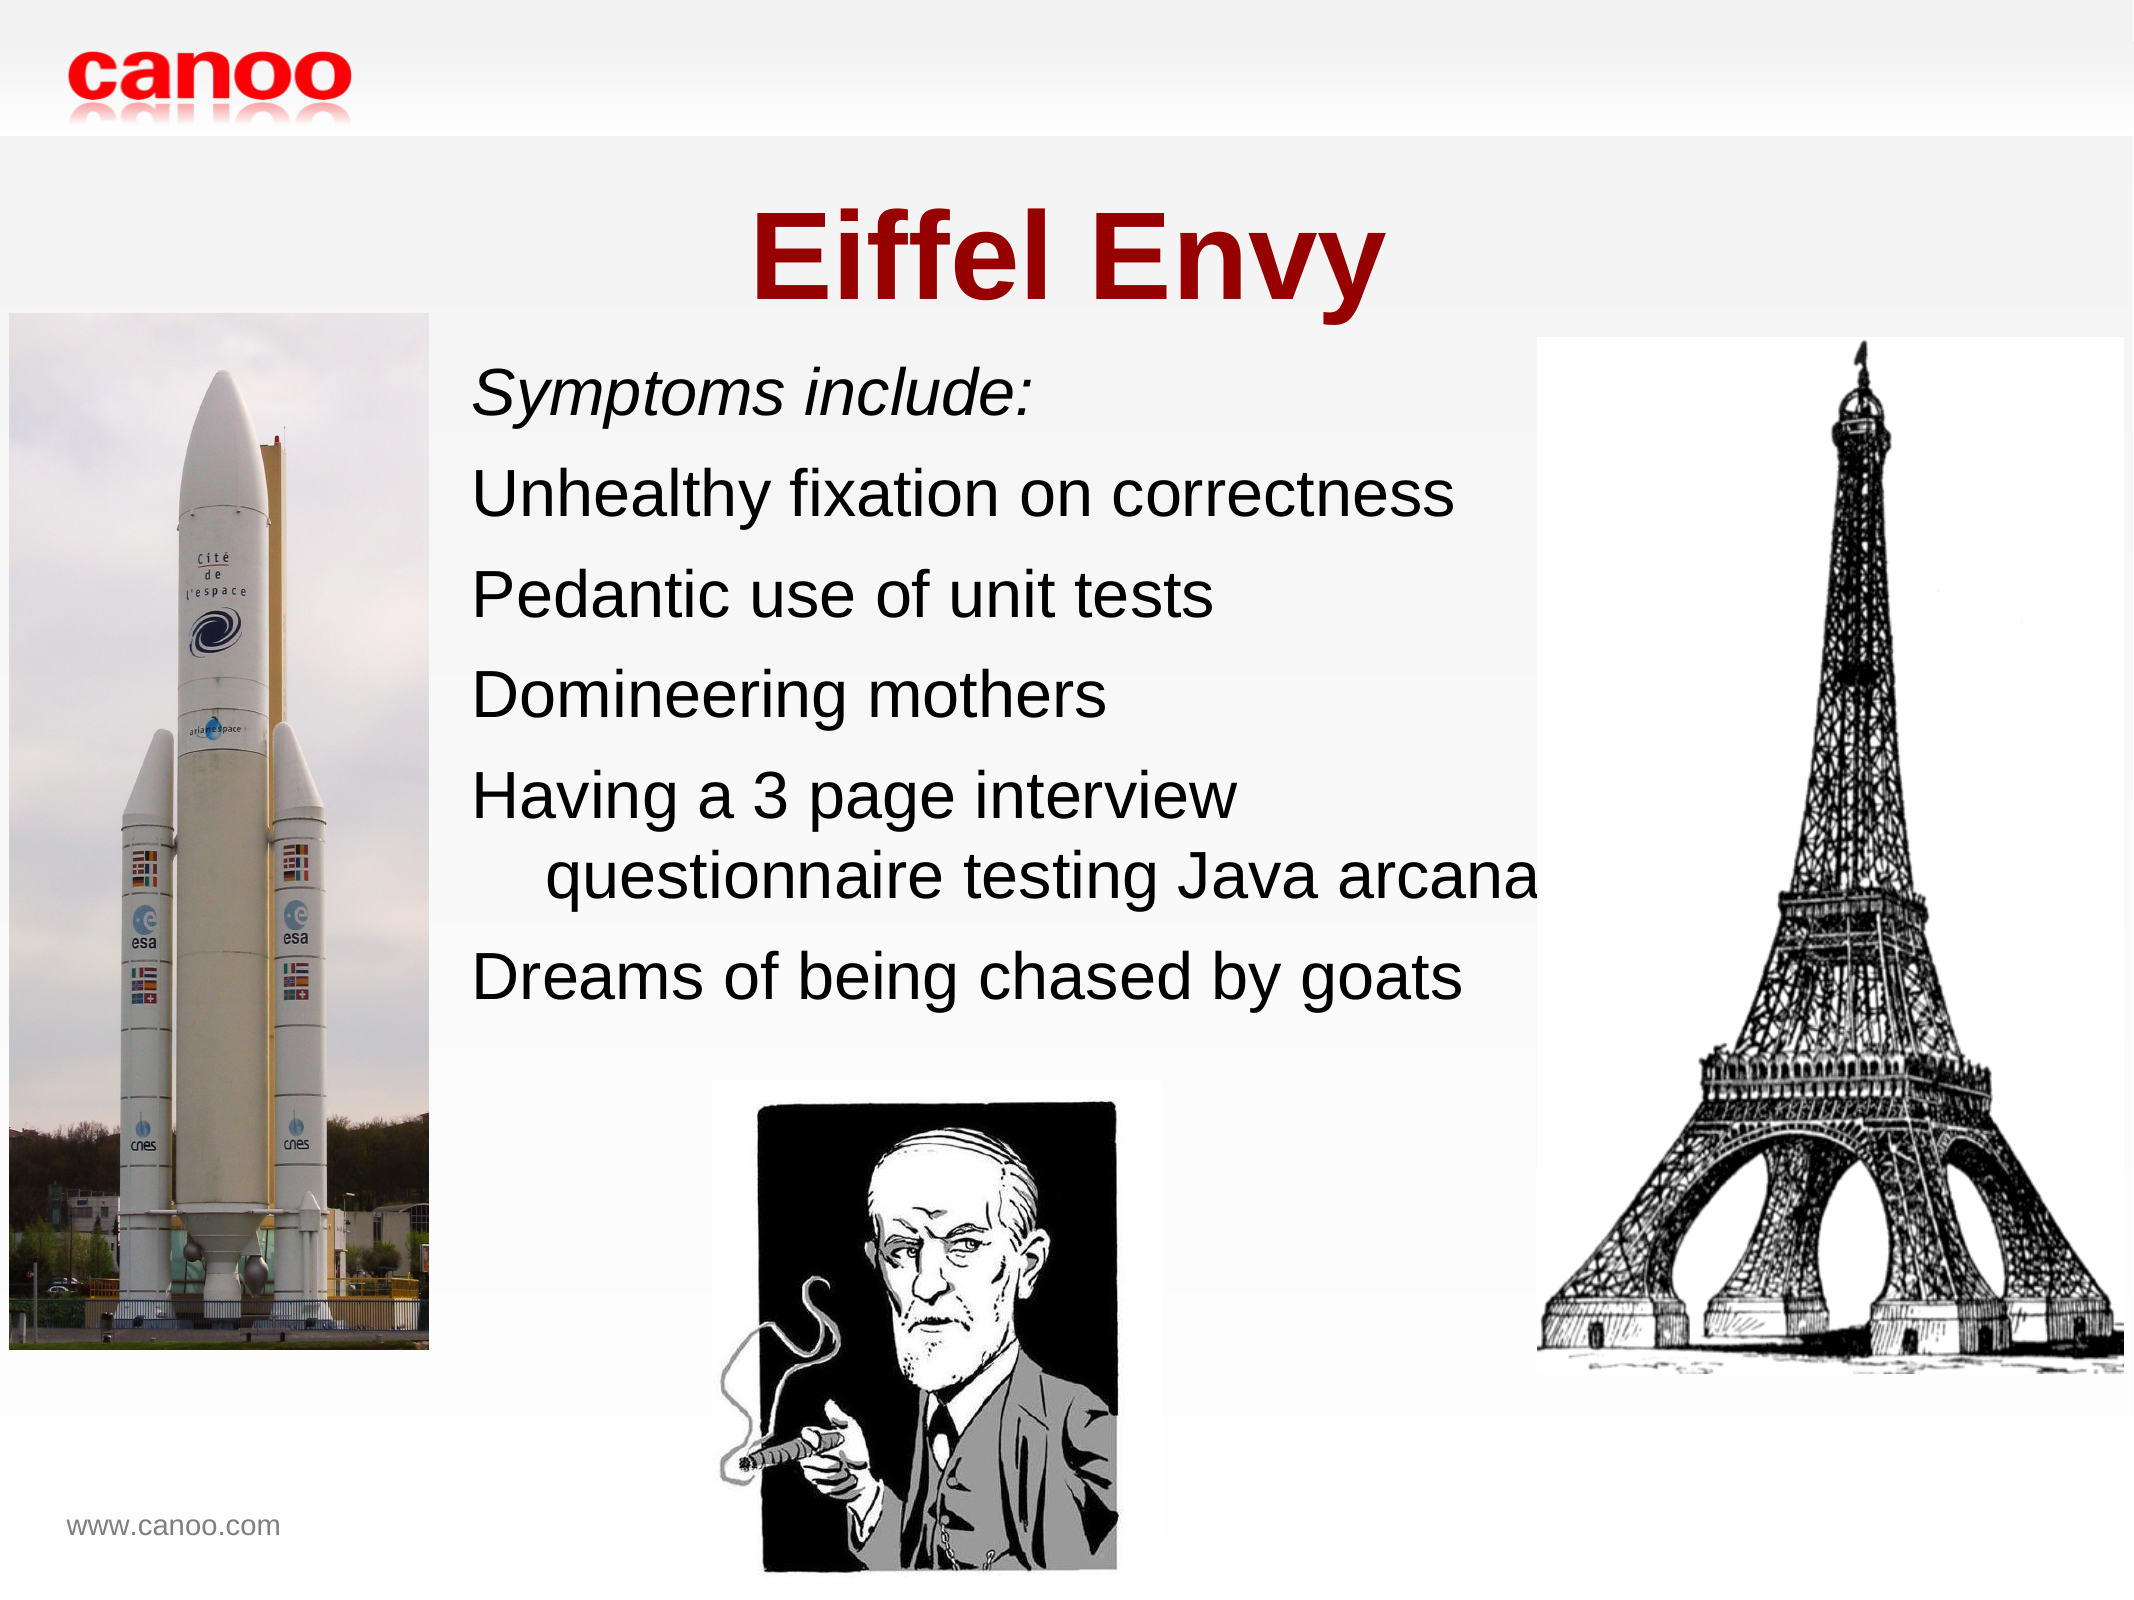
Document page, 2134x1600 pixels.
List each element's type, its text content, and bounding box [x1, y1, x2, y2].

title Eiffel Envy [62, 165, 2075, 333]
picture [712, 1081, 1163, 1594]
subtitle Symptoms include: Unhealthy fixation on correctness Pedantic use of unit tests Domineering mothers Having a 3 page interview questionnaire testing Java arcana Dreams of being chased by goats [471, 337, 1537, 1126]
picture [65, 48, 353, 154]
picture [9, 313, 429, 1351]
picture [1537, 337, 2124, 1374]
